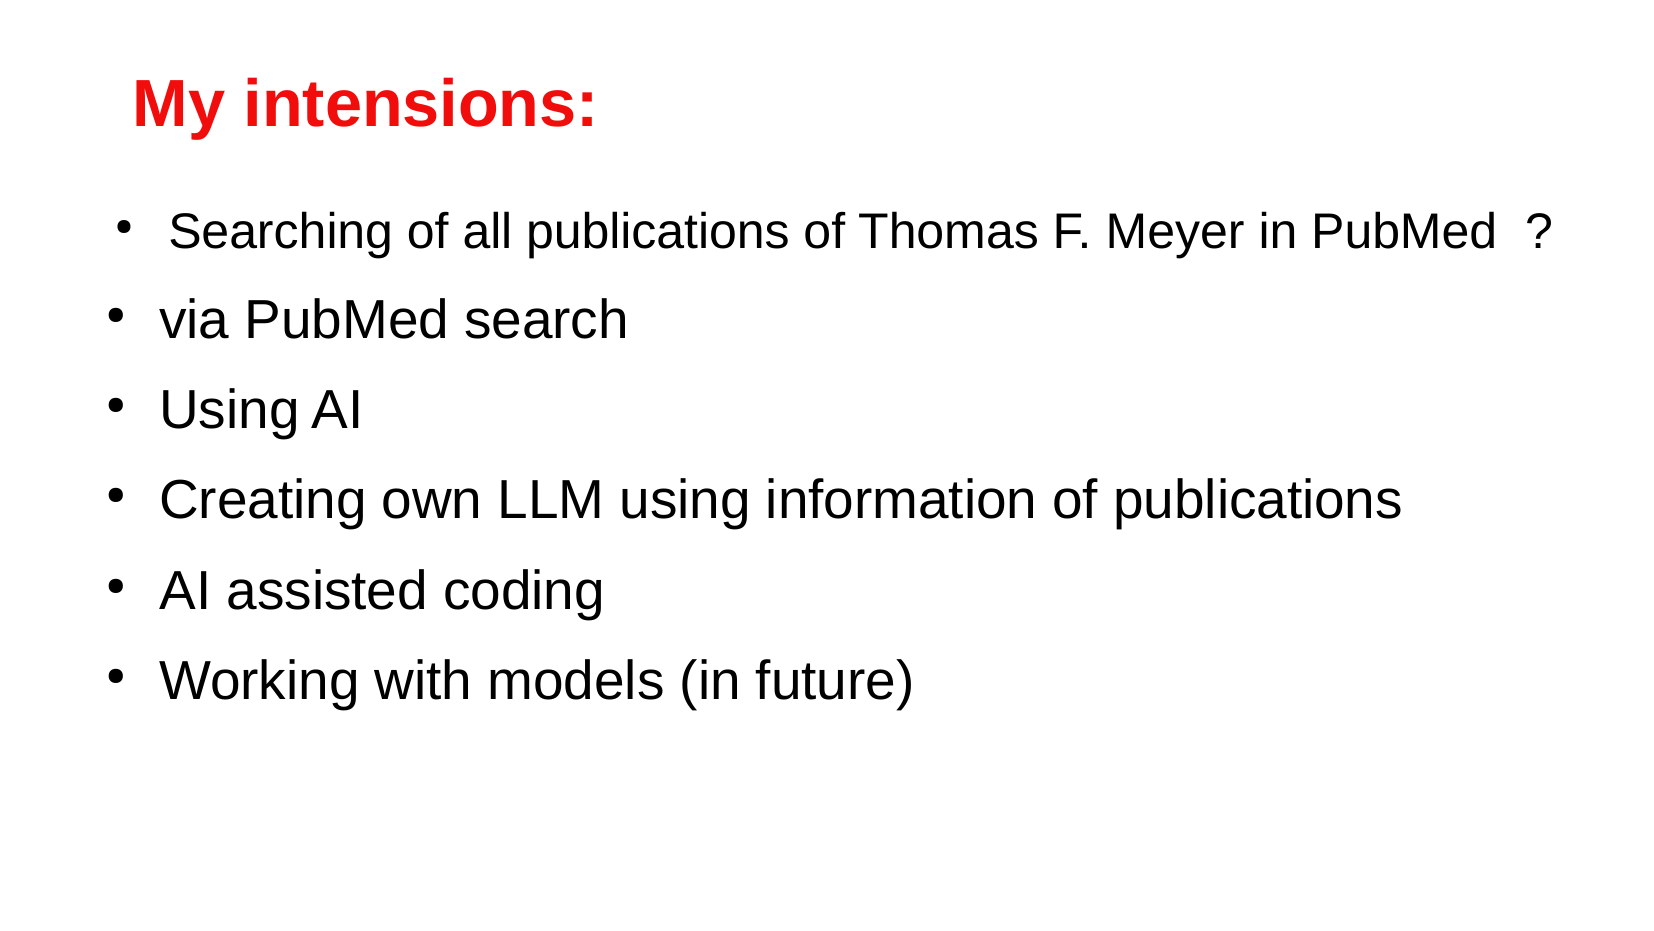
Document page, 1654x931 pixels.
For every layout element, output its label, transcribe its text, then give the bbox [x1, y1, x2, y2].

text_box My intensions: [118, 59, 616, 149]
list Searching of all publications of Thomas F. Meyer in PubMed ? via PubMed search Using AI Creating own LLM using information of publications AI assisted coding Working with models (in future) [88, 198, 1577, 739]
